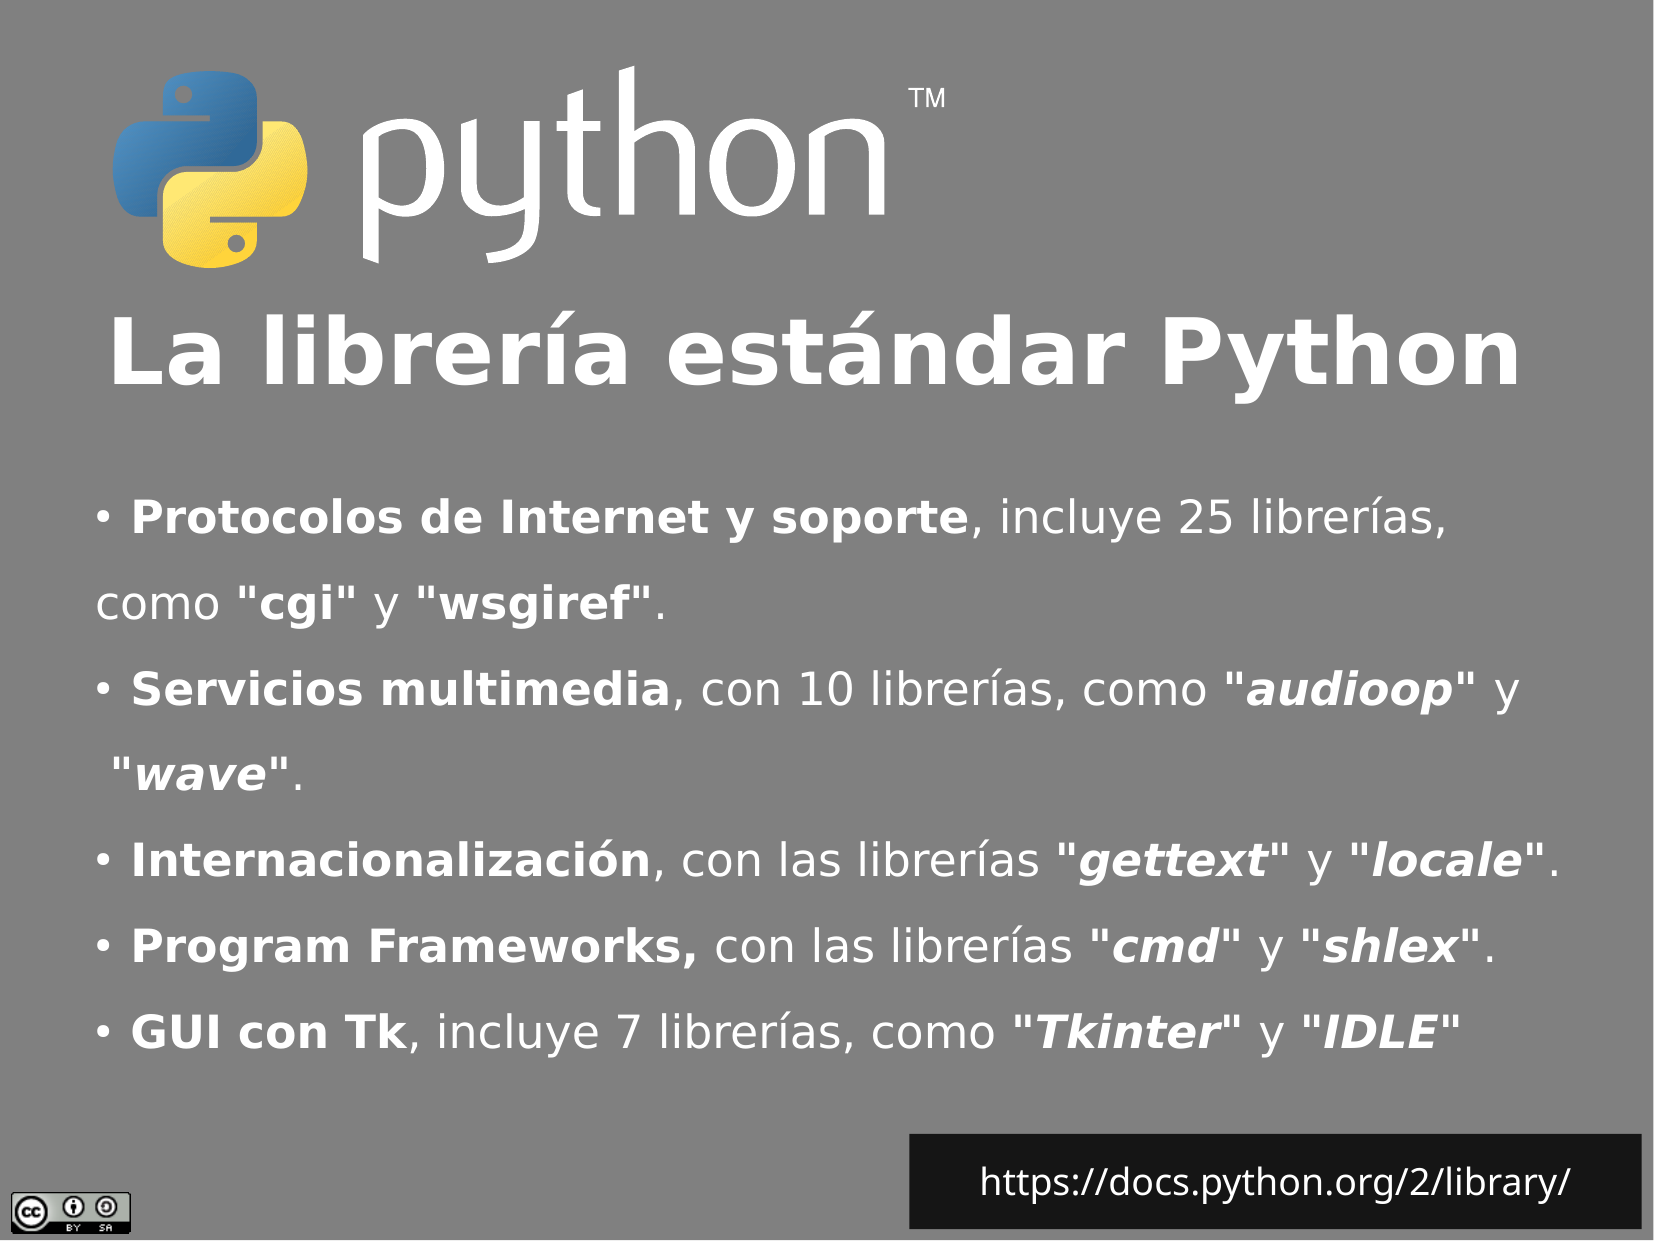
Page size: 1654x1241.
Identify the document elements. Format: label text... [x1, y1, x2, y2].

text_box Protocolos de Internet y soporte, incluye 25 librerías, como "cgi" y "wsgiref". Servicios multimedia, con 10 librerías, como "audioop" y "wave". Internacionalización, con las librerías "gettext" y "locale". Program Frameworks, con las librerías "cmd" y "shlex". GUI con Tk, incluye 7 librerías, como "Tkinter" y "IDLE" [80, 456, 1643, 1126]
title https://docs.python.org/2/library/ [909, 1133, 1642, 1230]
text_box [0, 0, 1654, 1241]
picture [11, 1192, 131, 1234]
picture [102, 59, 957, 301]
text_box La librería estándar Python [92, 291, 1540, 414]
